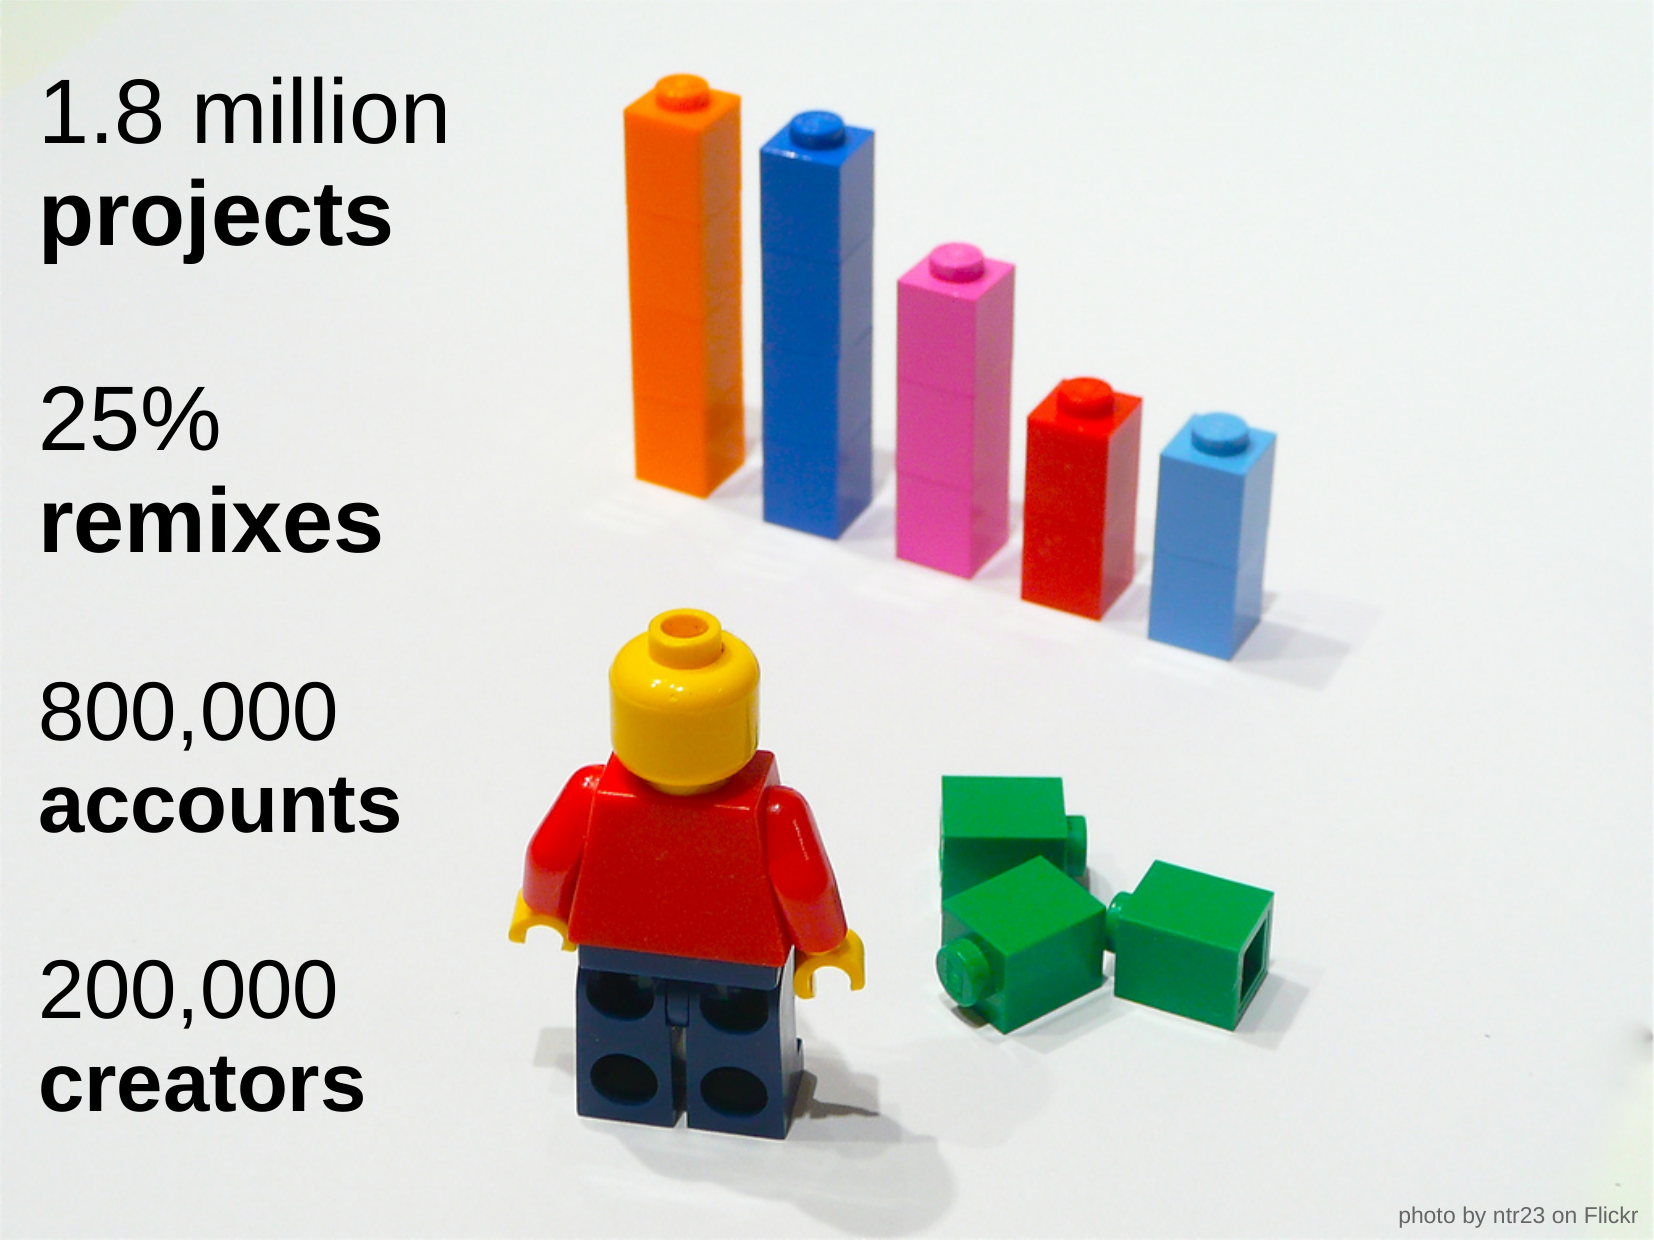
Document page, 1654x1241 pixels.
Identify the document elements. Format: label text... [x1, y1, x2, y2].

picture [0, 0, 1654, 1241]
text_box 1.8 million projects 25% remixes 800,000 accounts 200,000 creators [23, 54, 505, 1230]
text_box photo by ntr23 on Flickr [1210, 1195, 1654, 1240]
